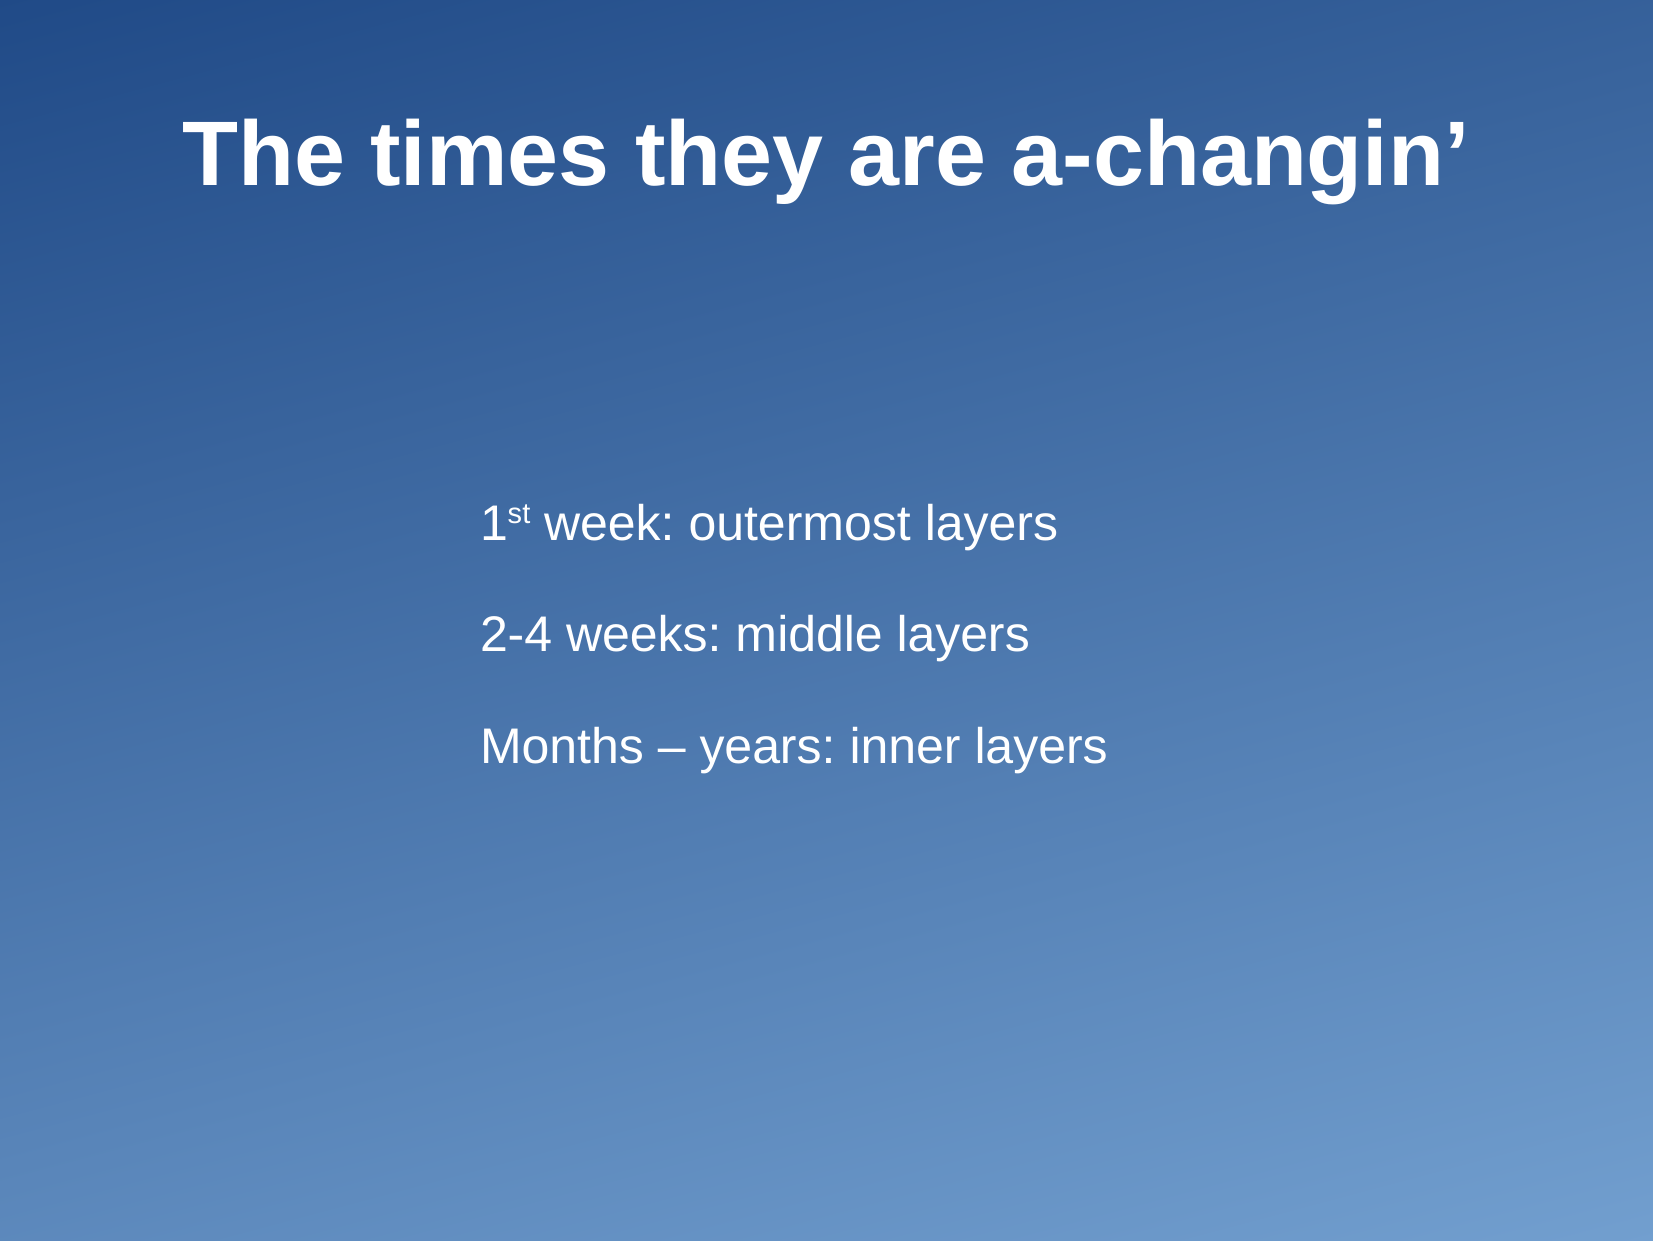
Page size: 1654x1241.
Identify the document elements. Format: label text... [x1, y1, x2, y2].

text_box 1st week: outermost layers 2-4 weeks: middle layers Months – years: inner layers [480, 495, 1306, 776]
title The times they are a-changin’ [83, 49, 1571, 257]
